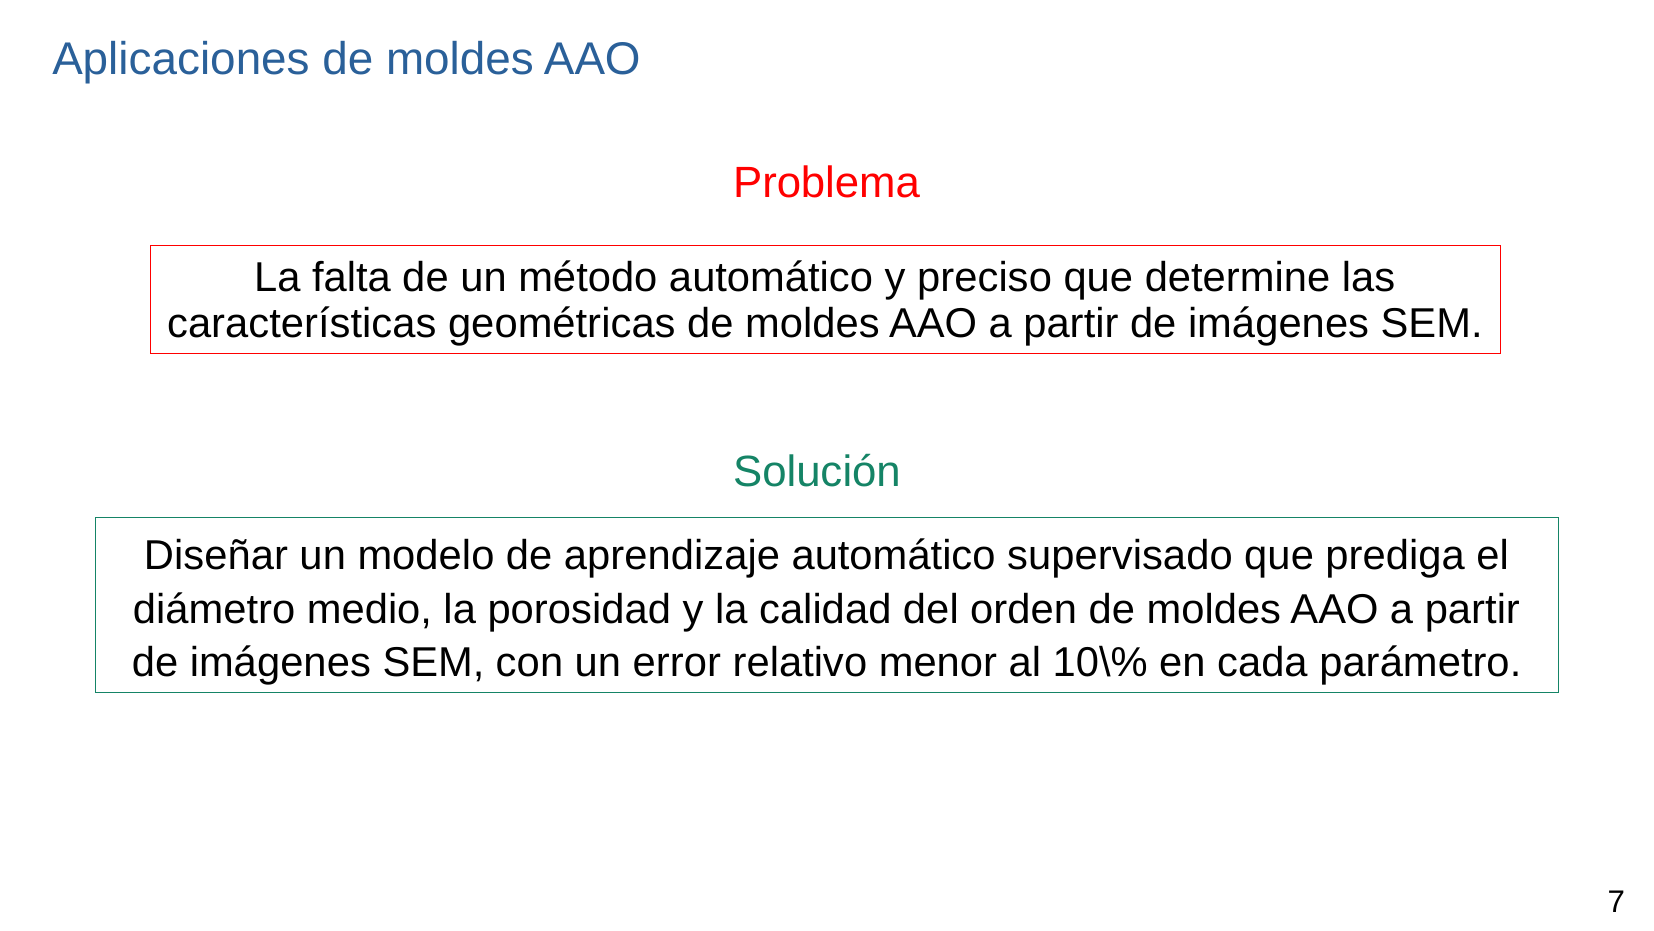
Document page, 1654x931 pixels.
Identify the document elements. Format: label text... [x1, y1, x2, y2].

text_box Solución [718, 439, 916, 504]
text_box <number> [1537, 877, 1641, 927]
text_box La falta de un método automático y preciso que determine las características geométricas de moldes AAO a partir de imágenes SEM. [150, 245, 1501, 354]
text_box Diseñar un modelo de aprendizaje automático supervisado que prediga el diámetro medio, la porosidad y la calidad del orden de moldes AAO a partir de imágenes SEM, con un error relativo menor al 10\% en cada parámetro. [95, 517, 1559, 693]
text_box Aplicaciones de moldes AAO [37, 25, 655, 92]
text_box Problema [718, 150, 936, 214]
